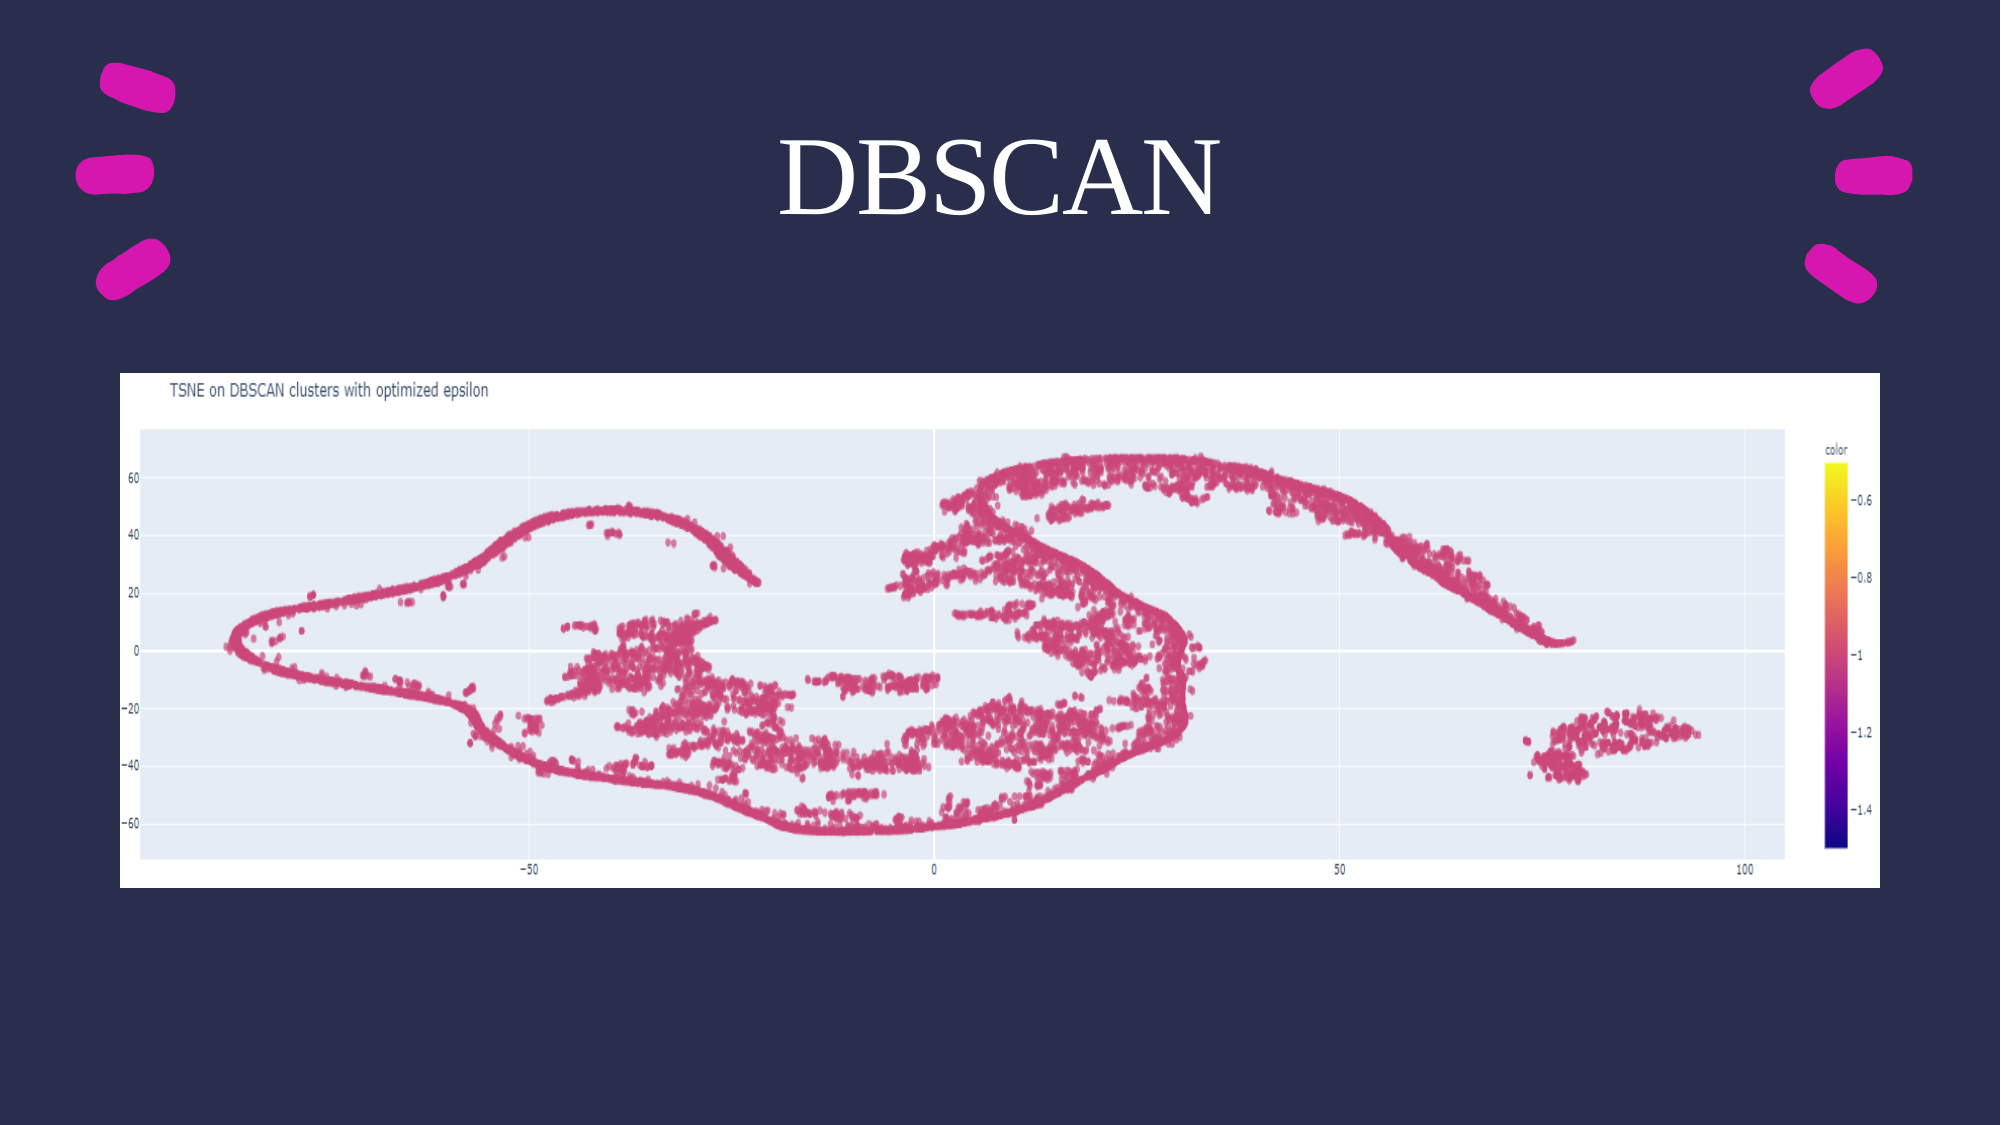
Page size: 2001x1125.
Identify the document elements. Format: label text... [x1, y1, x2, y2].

picture [120, 373, 1880, 888]
title DBSCAN [221, 101, 1779, 183]
text_box [0, 0, 2000, 1125]
